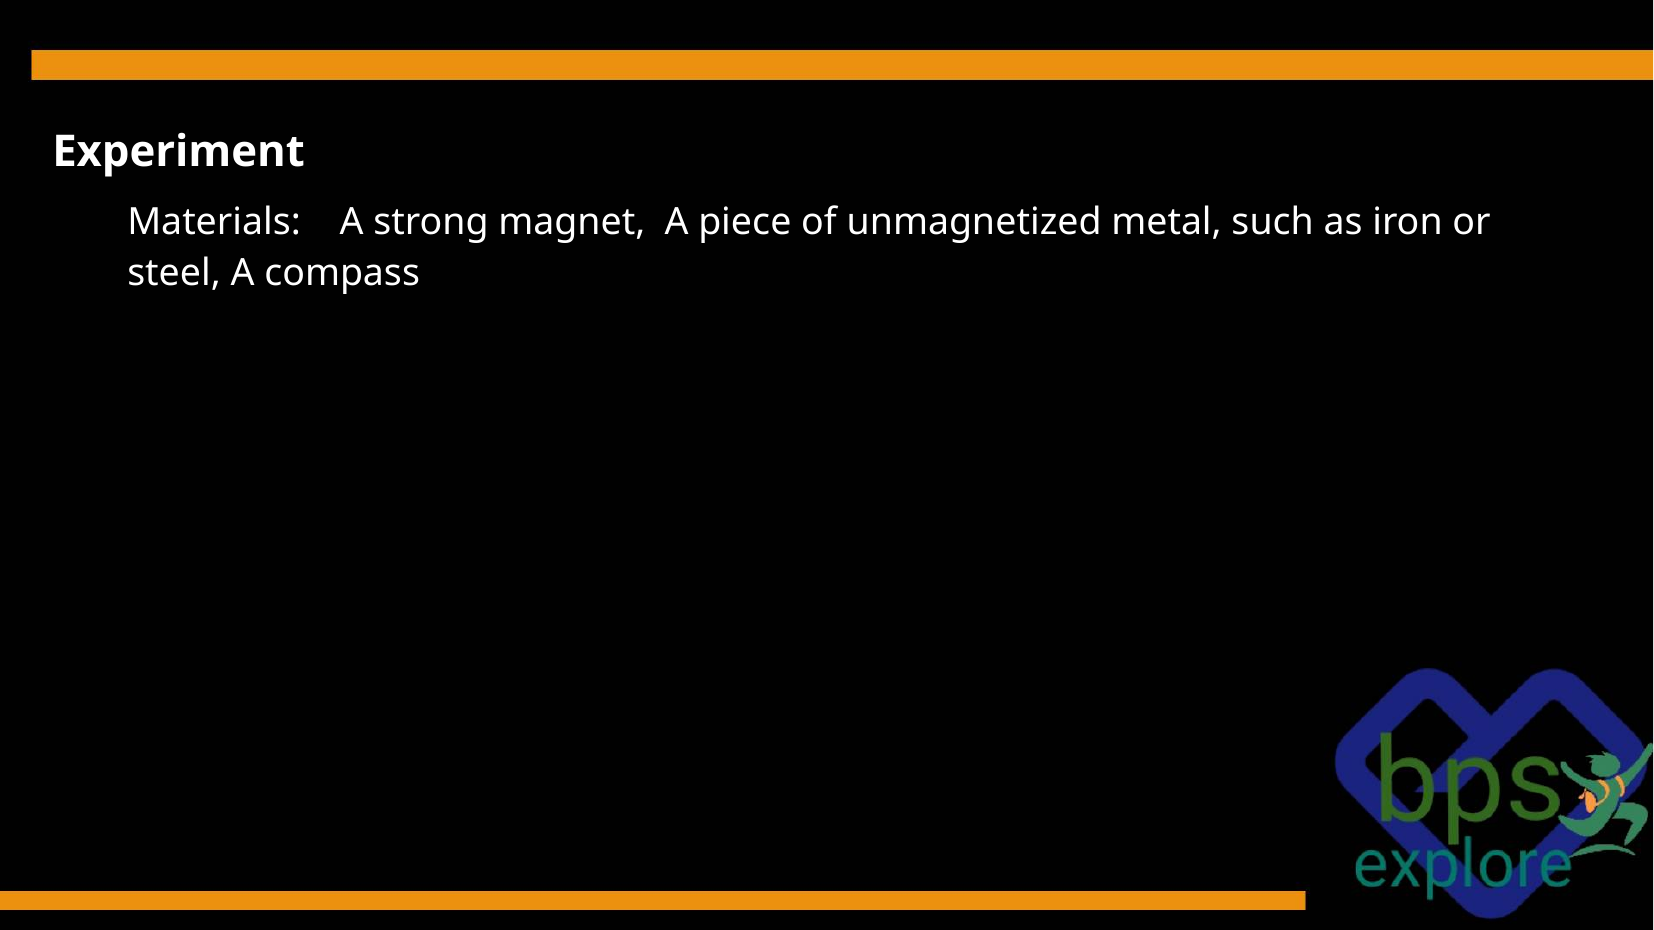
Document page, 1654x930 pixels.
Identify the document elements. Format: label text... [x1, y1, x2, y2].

text_box Experiment [37, 112, 338, 238]
text_box Materials: A strong magnet, A piece of unmagnetized metal, such as iron or steel, A compass [112, 187, 1538, 826]
picture [0, 0, 1654, 930]
